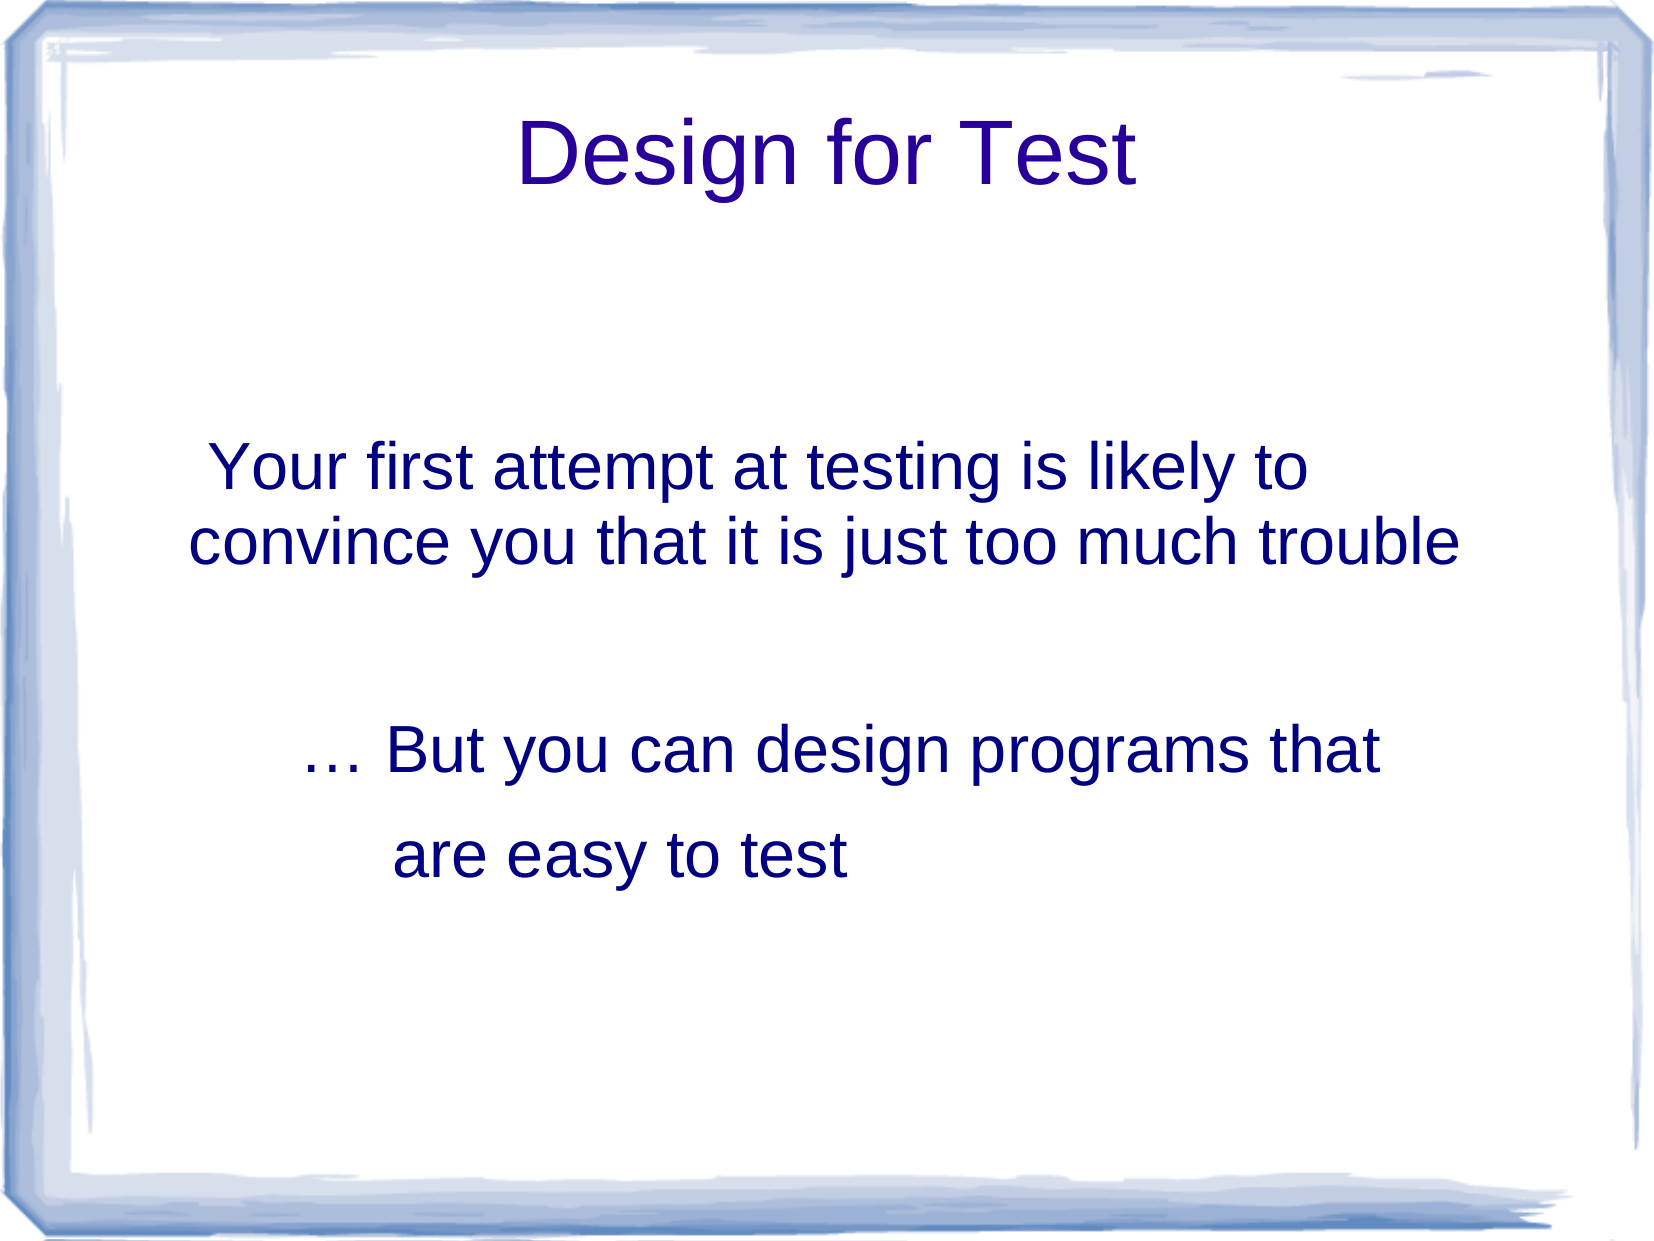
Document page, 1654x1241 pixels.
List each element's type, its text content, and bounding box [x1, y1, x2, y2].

list Your first attempt at testing is likely to convince you that it is just too much trouble … But you can design programs that are easy to test [118, 324, 1571, 1129]
picture [0, 0, 1654, 1241]
title Design for Test [82, 56, 1571, 250]
